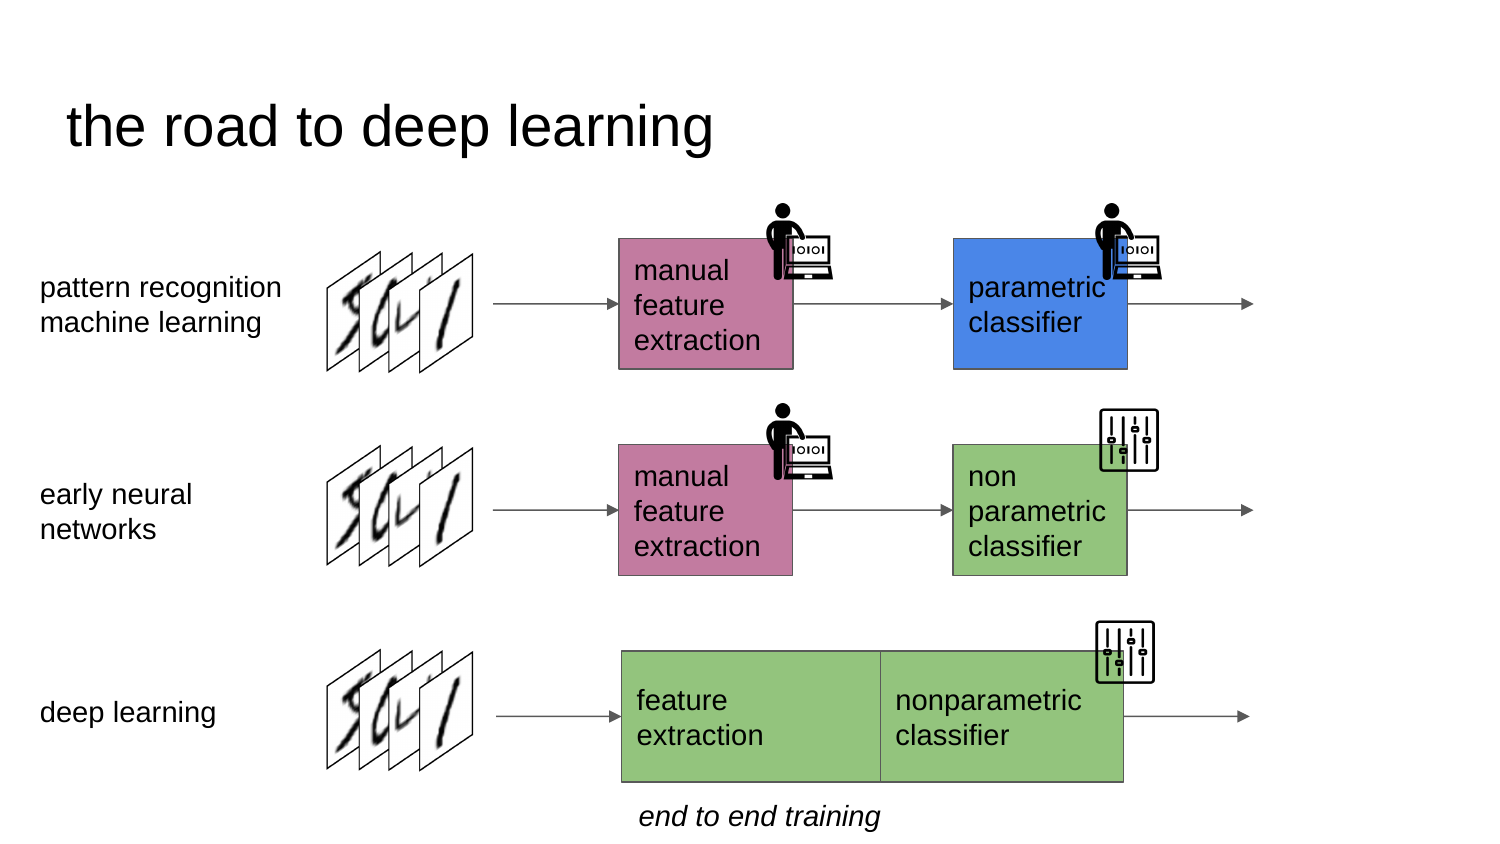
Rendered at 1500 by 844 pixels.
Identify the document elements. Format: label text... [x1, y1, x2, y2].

picture [1090, 203, 1167, 280]
text_box early neural networks [24, 454, 321, 566]
text_box parametric classifier [953, 238, 1128, 370]
picture [321, 440, 483, 571]
text_box pattern recognition machine learning [24, 248, 321, 360]
picture [321, 246, 483, 377]
picture [761, 403, 838, 480]
picture [321, 643, 483, 775]
text_box nonparametric classifier [880, 650, 1124, 782]
text_box non parametric classifier [953, 444, 1128, 576]
text_box manual feature extraction [618, 444, 793, 576]
picture [1090, 617, 1160, 687]
text_box deep learning [24, 655, 321, 767]
text_box manual feature extraction [618, 238, 793, 370]
picture [761, 203, 838, 280]
title the road to deep learning [51, 72, 1449, 167]
picture [1094, 405, 1164, 475]
text_box feature extraction [621, 650, 880, 782]
text_box end to end training [623, 781, 1123, 830]
